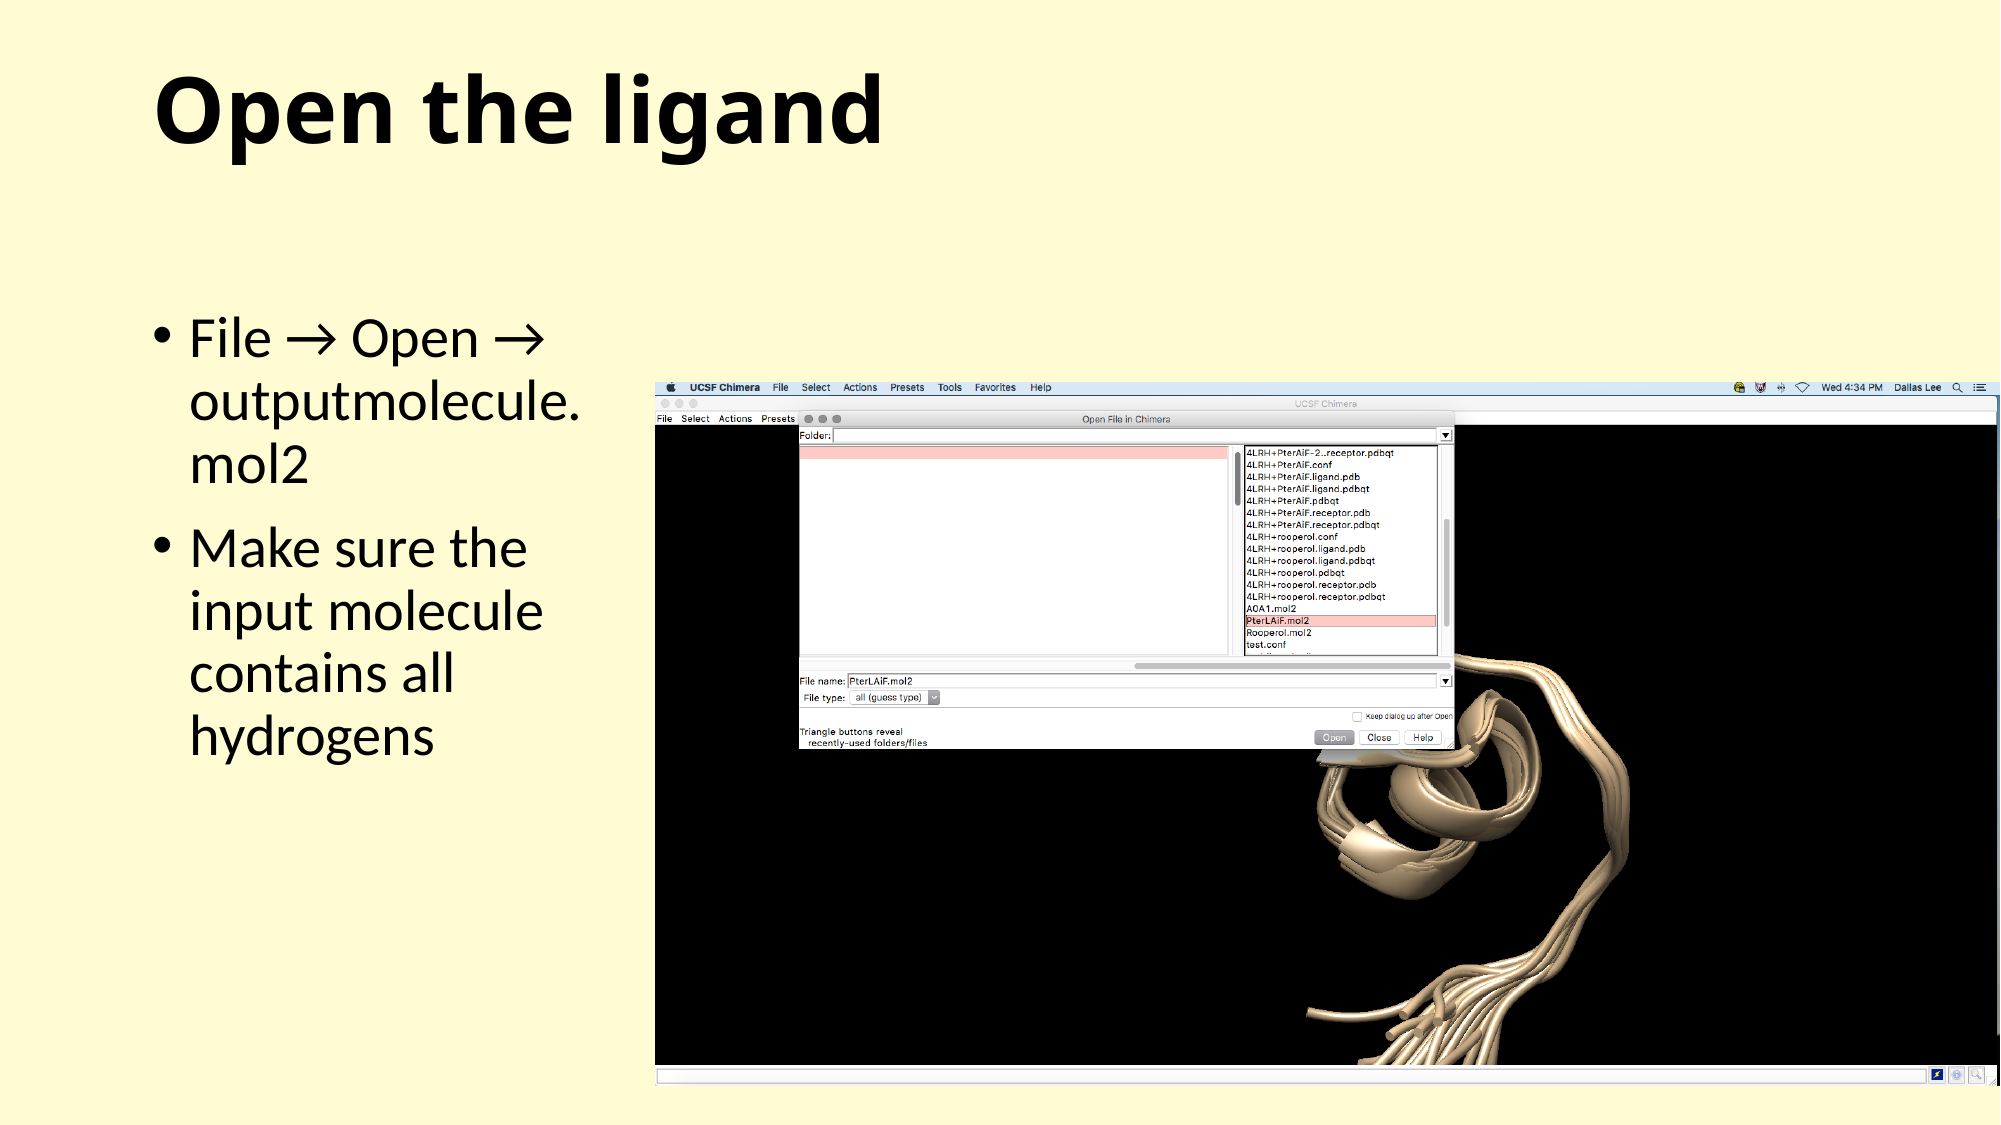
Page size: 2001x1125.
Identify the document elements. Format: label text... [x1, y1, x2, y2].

picture [655, 382, 2000, 1086]
list File → Open → outputmolecule.mol2 Make sure the input molecule contains all hydrogens [137, 299, 622, 1014]
title Open the ligand [137, 59, 1863, 278]
